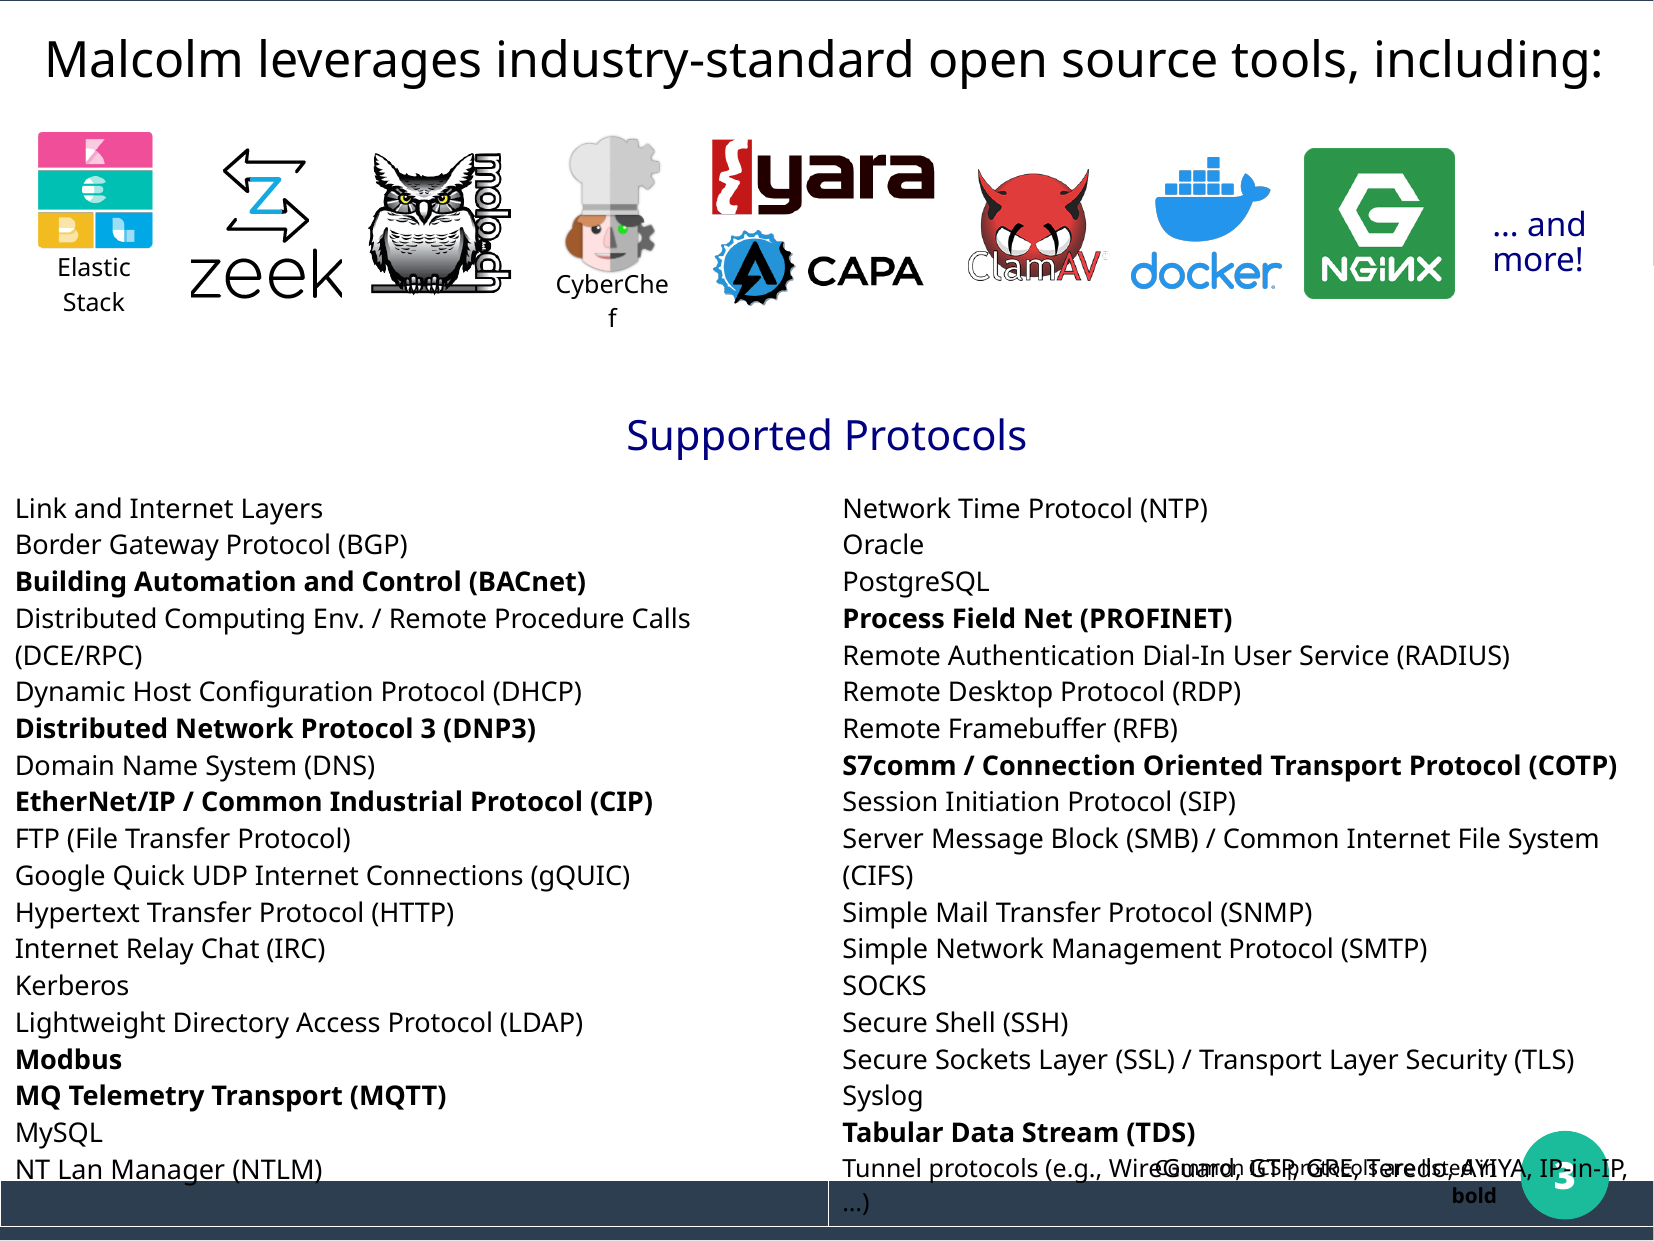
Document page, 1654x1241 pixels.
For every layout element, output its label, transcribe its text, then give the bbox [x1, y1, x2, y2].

text_box CyberChef [537, 259, 688, 312]
picture [704, 221, 931, 312]
picture [191, 148, 342, 299]
text_box Common ICS protocols are listed in bold [1089, 1145, 1512, 1214]
table_header Network Time Protocol (NTP) Oracle PostgreSQL Process Field Net (PROFINET) Remote Authentication Dial-In User Service (RADIUS) Remote Desktop Protocol (RDP) Remote Framebuffer (RFB) S7comm / Connection Oriented Transport Protocol (COTP) Session Initiation Protocol (SIP) Server Message Block (SMB) / Common Internet File System (CIFS) Simple Mail Transfer Protocol (SNMP) Simple Network Management Protocol (SMTP) SOCKS Secure Shell (SSH) Secure Sockets Layer (SSL) / Transport Layer Security (TLS) Syslog Tabular Data Stream (TDS) Tunnel protocols (e.g., WireGuard, GTP, GRE, Teredo, AYIYA, IP-in-IP, …) [829, 483, 1653, 1226]
text_box Elastic Stack [19, 242, 170, 321]
text_box [0, 1, 1654, 287]
picture [364, 149, 515, 297]
picture [959, 147, 1110, 300]
picture [1304, 148, 1455, 299]
picture [31, 126, 157, 252]
table_header Link and Internet Layers Border Gateway Protocol (BGP) Building Automation and Control (BACnet) Distributed Computing Env. / Remote Procedure Calls (DCE/RPC) Dynamic Host Configuration Protocol (DHCP) Distributed Network Protocol 3 (DNP3) Domain Name System (DNS) EtherNet/IP / Common Industrial Protocol (CIP) FTP (File Transfer Protocol) Google Quick UDP Internet Connections (gQUIC) Hypertext Transfer Protocol (HTTP) Internet Relay Chat (IRC) Kerberos Lightweight Directory Access Protocol (LDAP) Modbus MQ Telemetry Transport (MQTT) MySQL NT Lan Manager (NTLM) [1, 483, 828, 1226]
picture [543, 134, 682, 259]
text_box Malcolm leverages industry-standard open source tools, including: [15, 16, 1636, 120]
text_box … and more! [1477, 165, 1623, 282]
text_box Supported Protocols [476, 398, 1178, 489]
picture [1131, 157, 1282, 289]
picture [710, 137, 938, 215]
